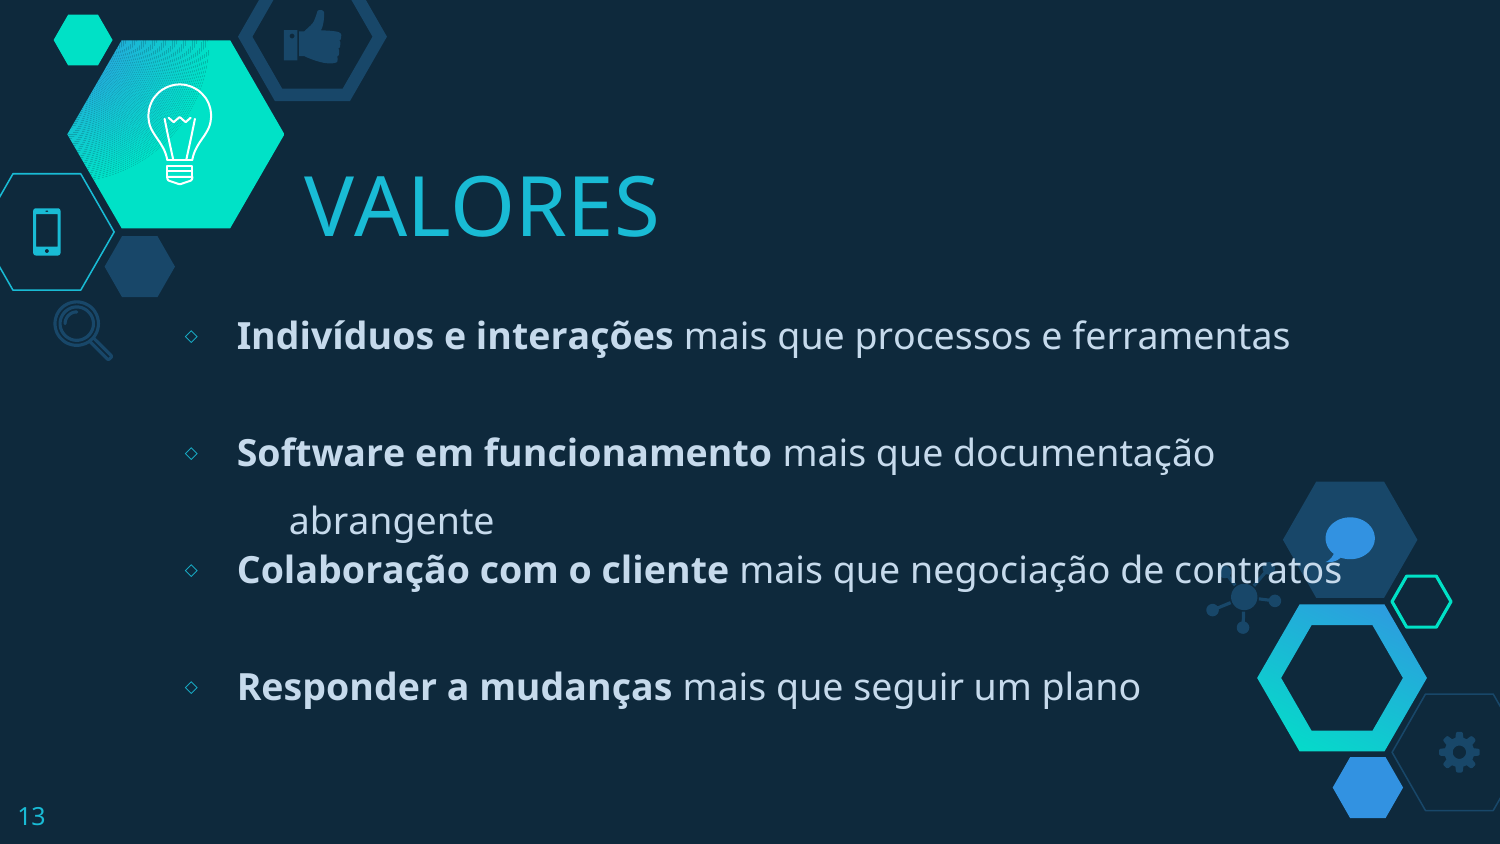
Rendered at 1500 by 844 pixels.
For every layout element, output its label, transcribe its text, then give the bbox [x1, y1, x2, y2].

list Indivíduos e interações mais que processos e ferramentas [123, 274, 1365, 391]
title Valores [289, 138, 1258, 245]
text_box 13 [2, 785, 93, 844]
text_box Responder a mudanças mais que seguir um plano [123, 625, 1365, 743]
text_box Software em funcionamento mais que documentação abrangente [123, 391, 1365, 508]
text_box Colaboração com o cliente mais que negociação de contratos [123, 508, 1365, 625]
